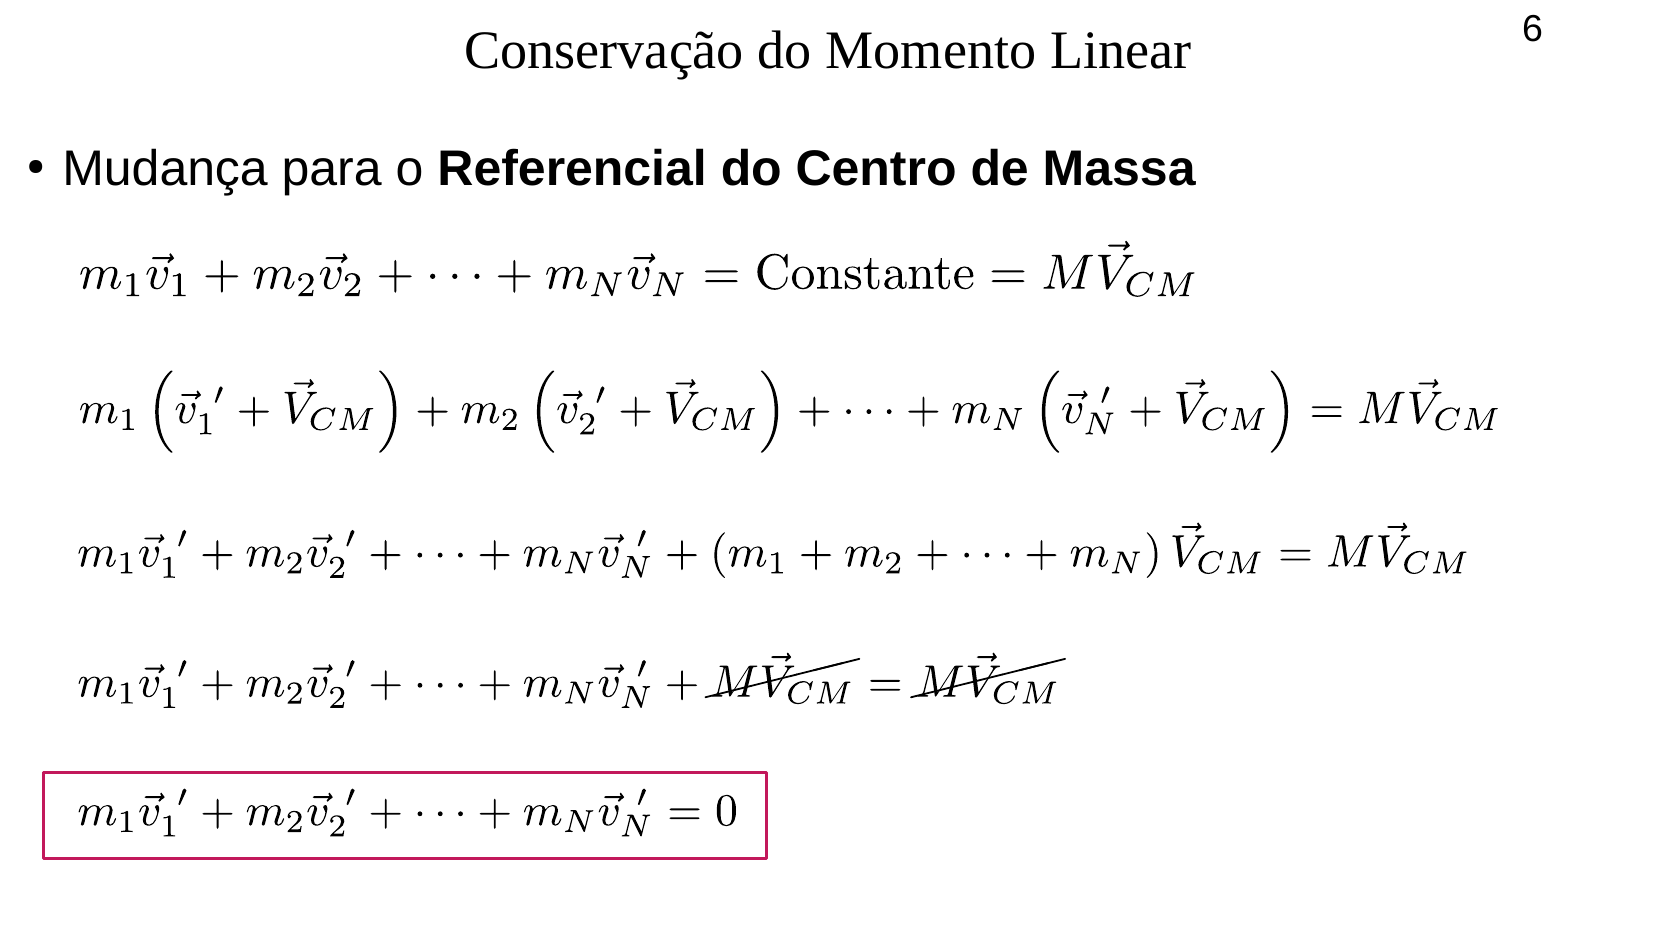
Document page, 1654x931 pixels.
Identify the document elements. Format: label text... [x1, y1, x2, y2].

text_box <number> [1507, 0, 1654, 71]
text_box Mudança para o Referencial do Centro de Massa [12, 132, 1609, 367]
picture [77, 368, 1500, 455]
picture [77, 238, 1197, 299]
picture [77, 652, 1067, 708]
picture [77, 522, 1467, 578]
picture [77, 788, 737, 837]
text_box Conservação do Momento Linear [449, 0, 1208, 88]
